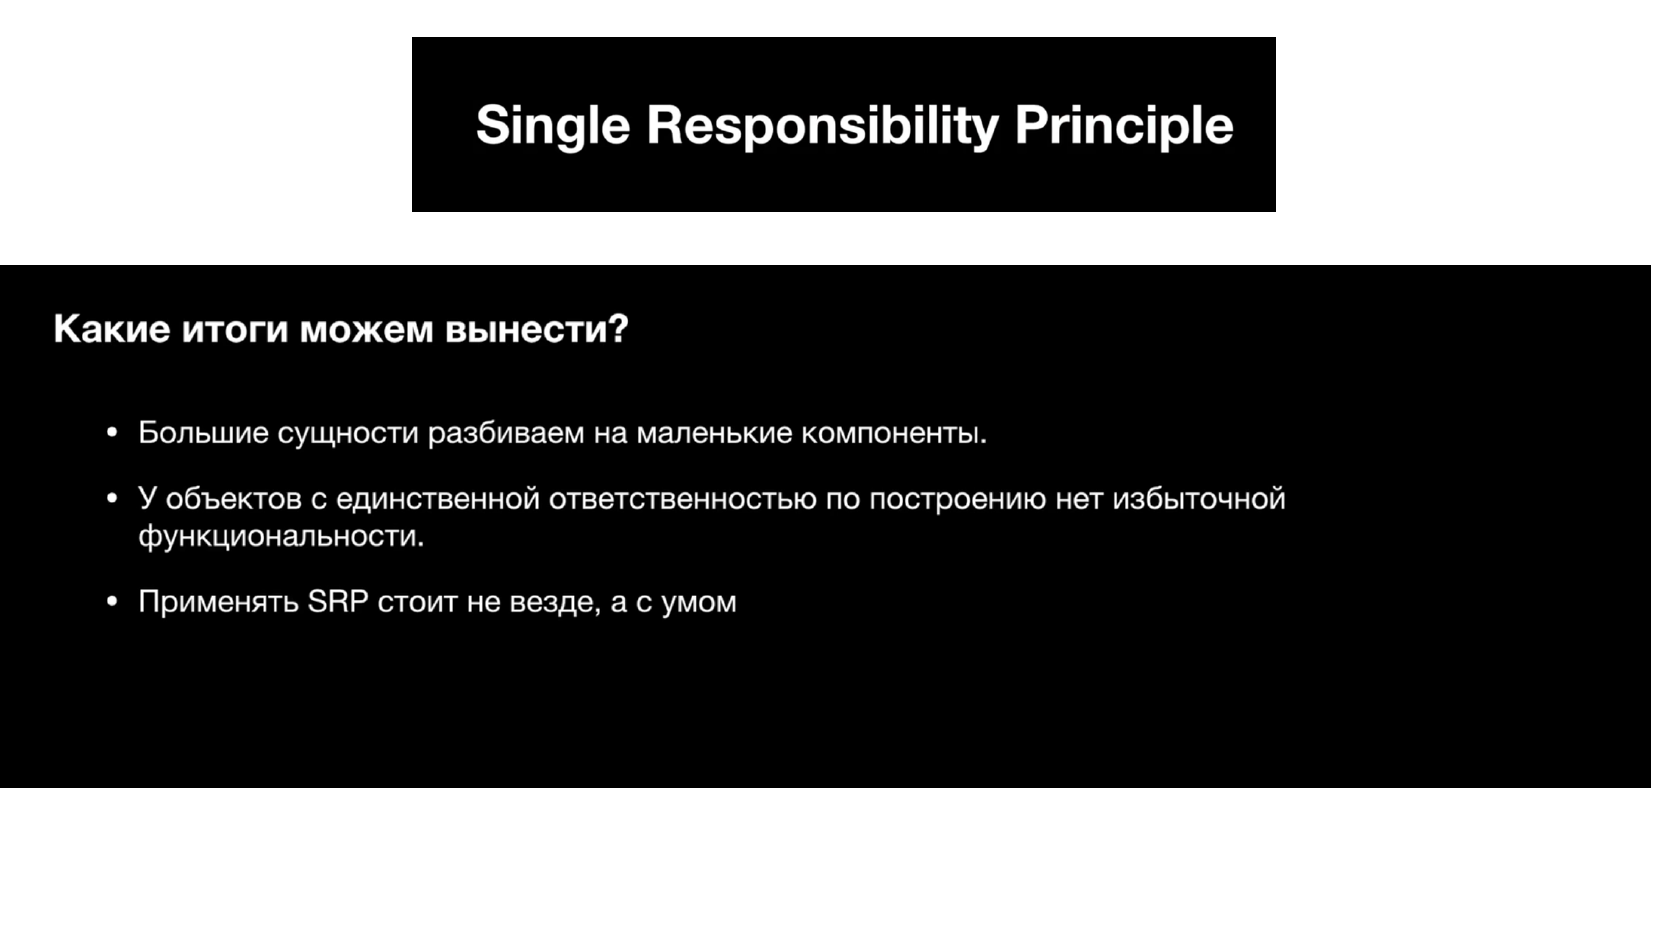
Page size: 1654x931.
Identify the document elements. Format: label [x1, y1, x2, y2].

picture [412, 37, 1276, 212]
picture [0, 265, 1651, 788]
